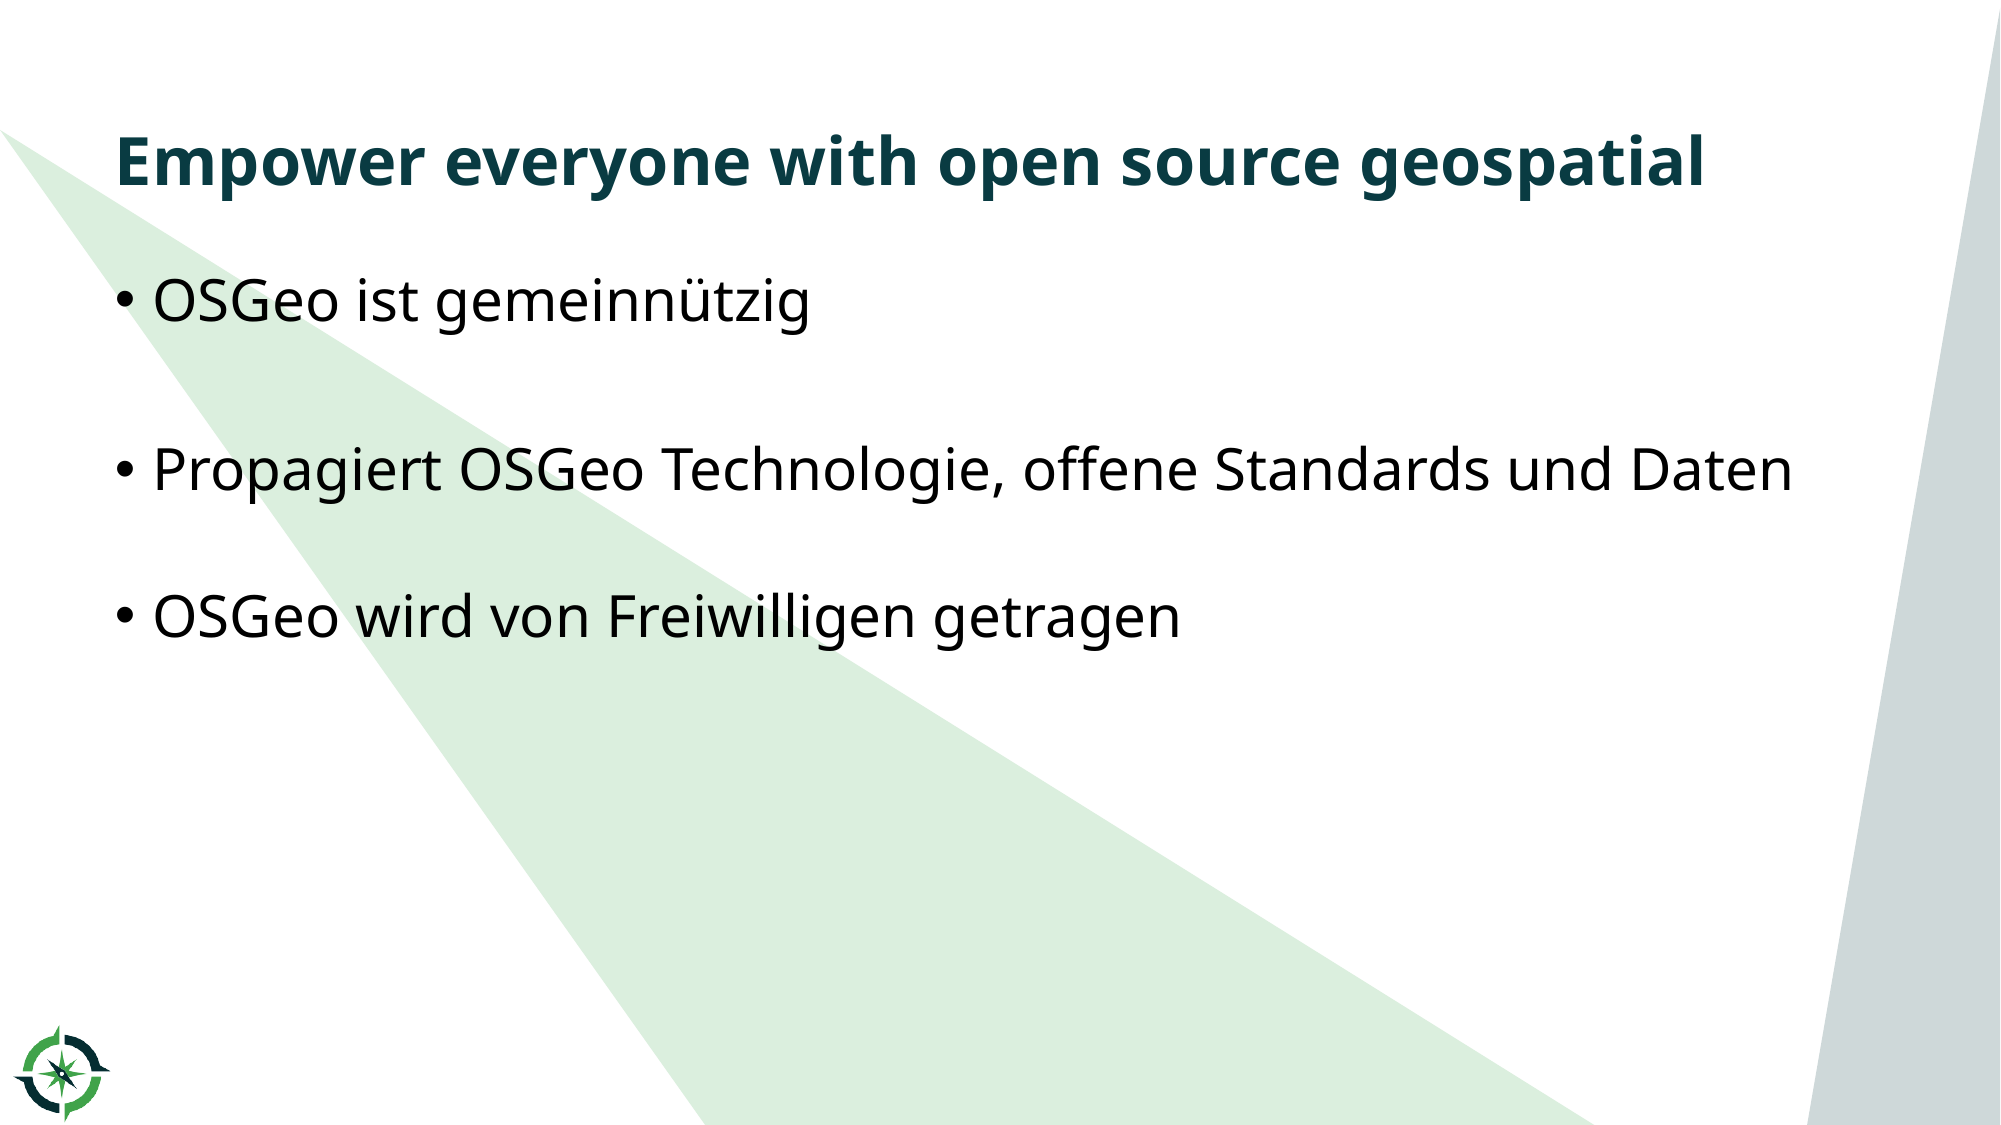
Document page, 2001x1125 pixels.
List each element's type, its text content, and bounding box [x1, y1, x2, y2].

picture [12, 1024, 111, 1123]
list OSGeo ist gemeinnützig Propagiert OSGeo Technologie, offene Standards und Daten OSGeo wird von Freiwilligen getragen [99, 263, 1900, 916]
title Empower everyone with open source geospatial [99, 44, 1900, 233]
